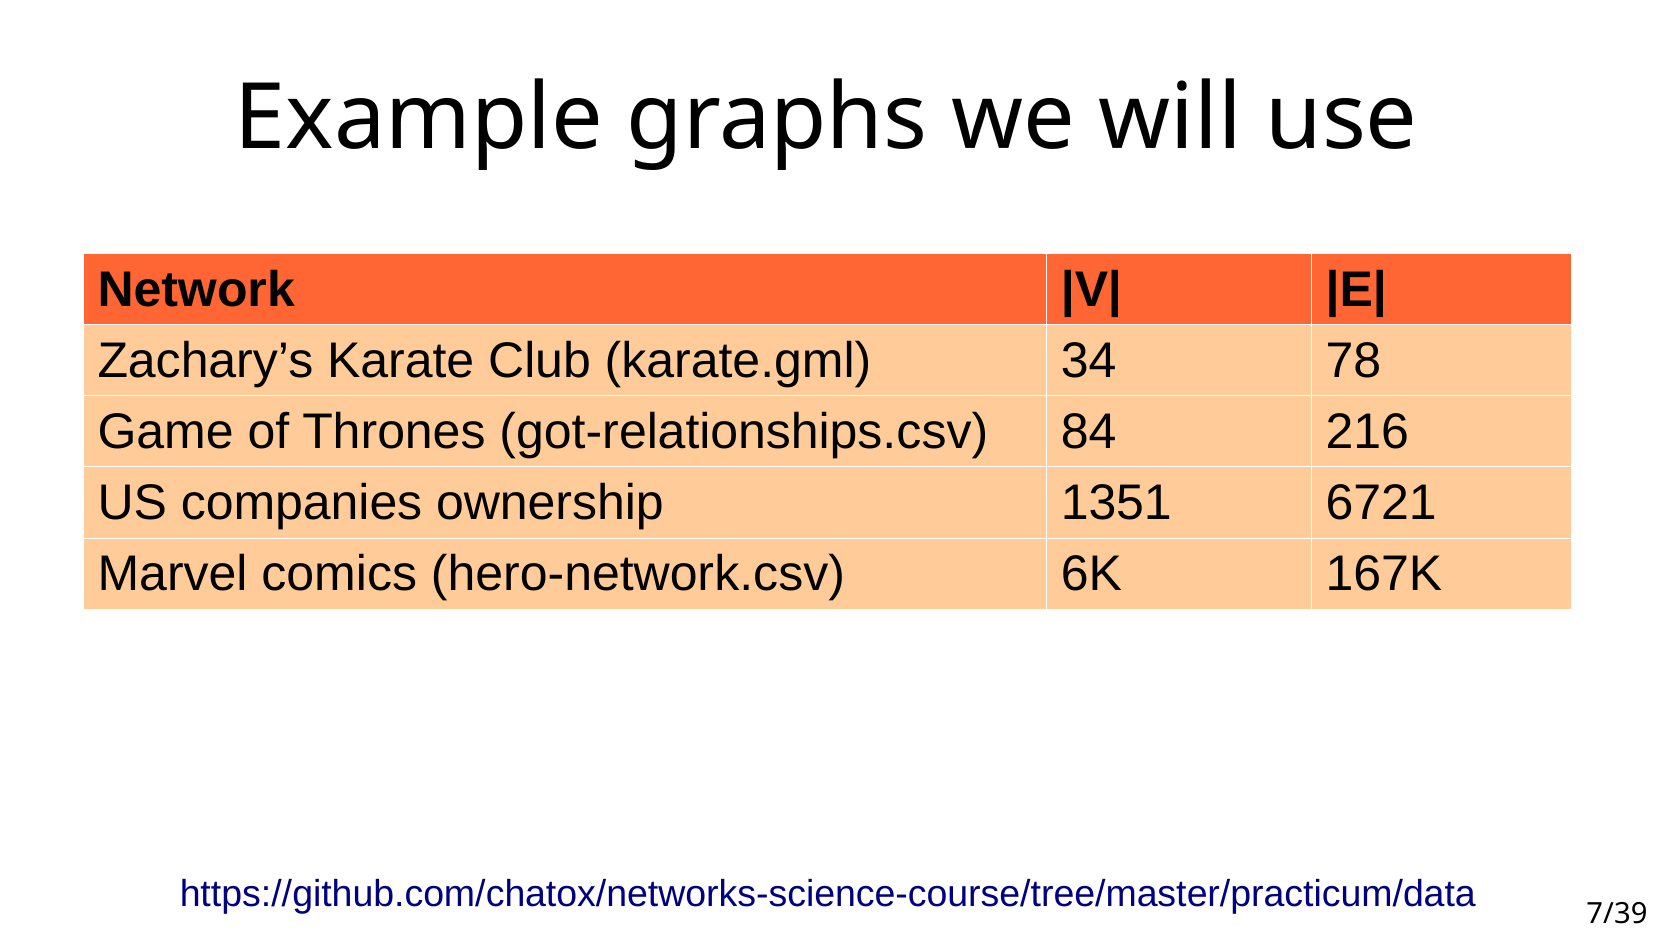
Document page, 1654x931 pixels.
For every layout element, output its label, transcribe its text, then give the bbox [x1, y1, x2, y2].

table_cell US companies ownership [84, 467, 1046, 538]
table_cell 78 [1312, 325, 1571, 395]
table_header |V| [1047, 254, 1311, 324]
table_cell Zachary’s Karate Club (karate.gml) [84, 325, 1046, 395]
table_cell Game of Thrones (got-relationships.csv) [84, 396, 1046, 466]
table_header |E| [1312, 254, 1571, 324]
table_cell 34 [1047, 325, 1311, 395]
title Example graphs we will use [82, 1, 1571, 226]
table_cell 216 [1312, 396, 1571, 466]
table_cell Marvel comics (hero-network.csv) [84, 539, 1046, 609]
table_cell 6K [1047, 539, 1311, 609]
table_cell 1351 [1047, 467, 1311, 538]
text_box https://github.com/chatox/networks-science-course/tree/master/practicum/data [165, 864, 1492, 922]
table_cell 6721 [1312, 467, 1571, 538]
table_cell 84 [1047, 396, 1311, 466]
table_header Network [84, 254, 1046, 324]
table_cell 167K [1312, 539, 1571, 609]
